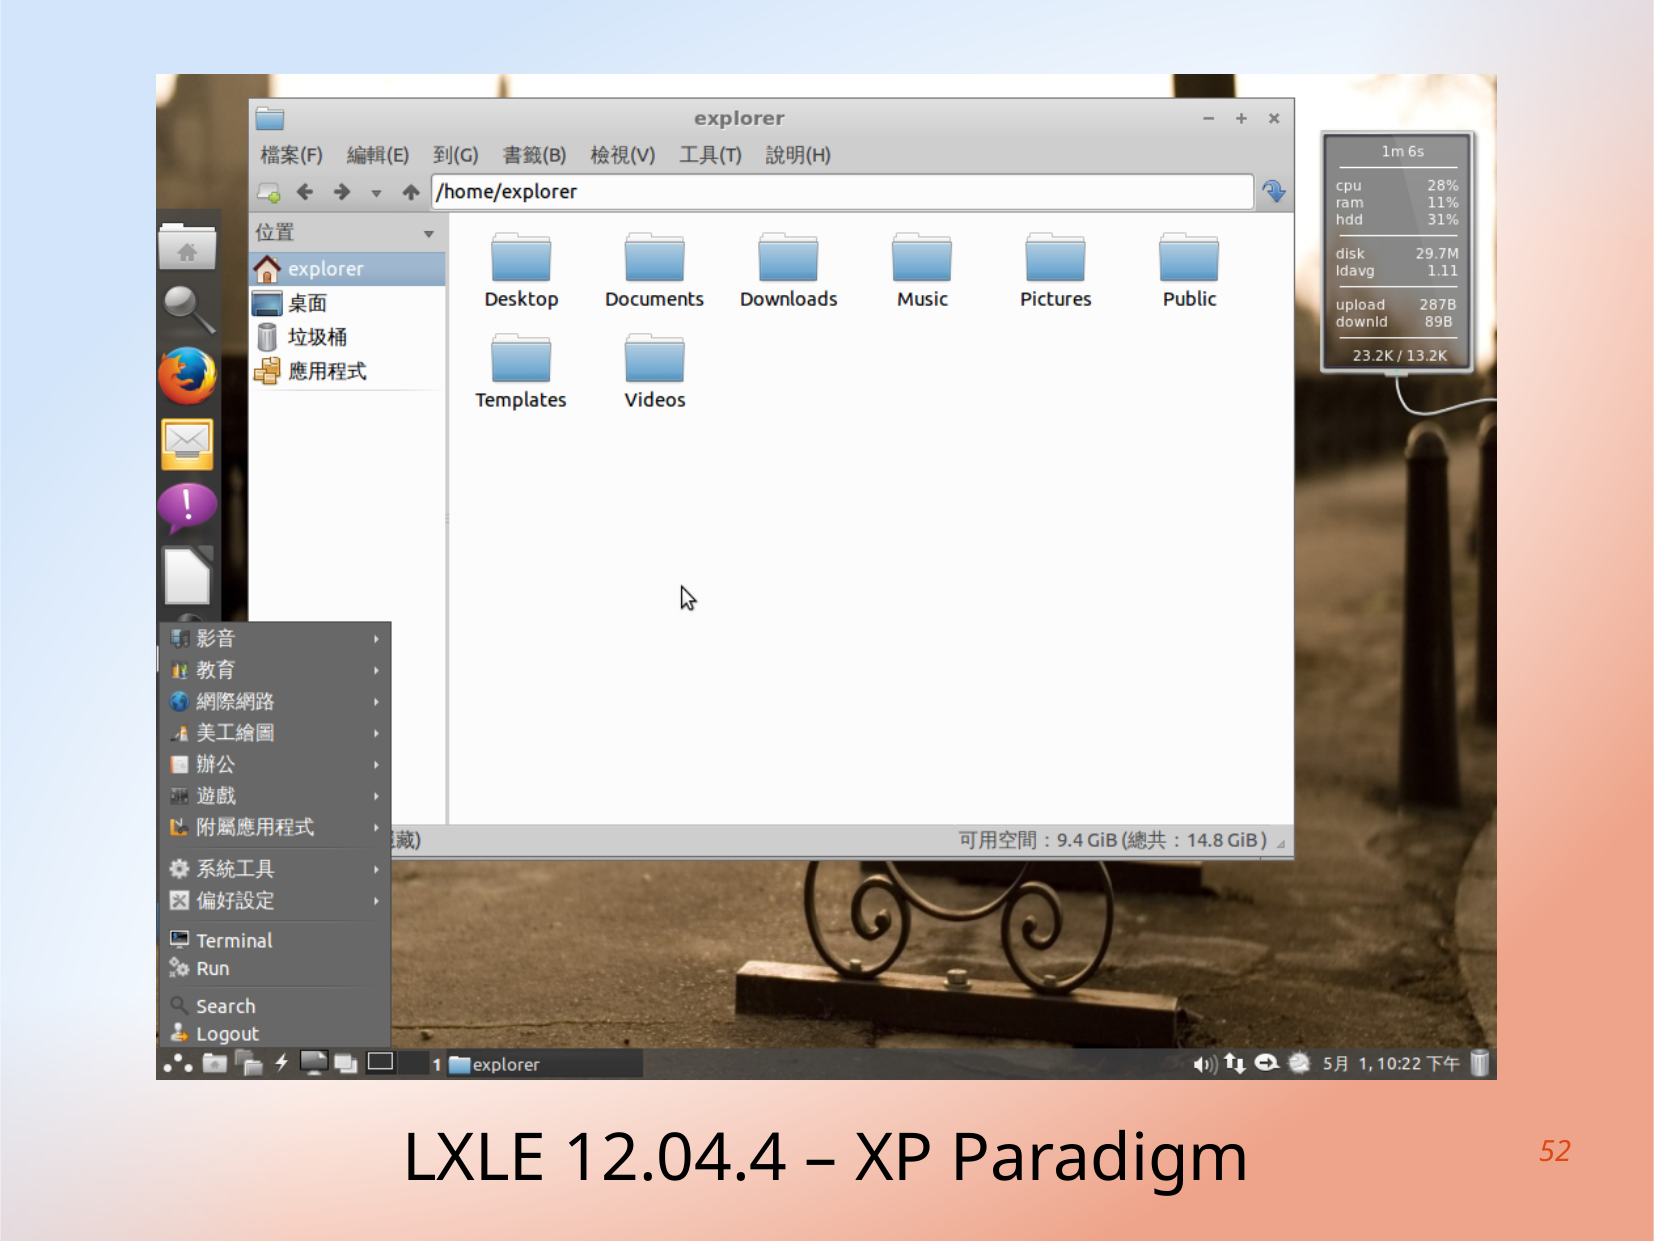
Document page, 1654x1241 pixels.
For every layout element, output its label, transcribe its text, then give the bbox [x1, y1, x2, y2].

list LXLE 12.04.4 – XP Paradigm [82, 1110, 1571, 1201]
picture [0, 0, 1654, 1241]
